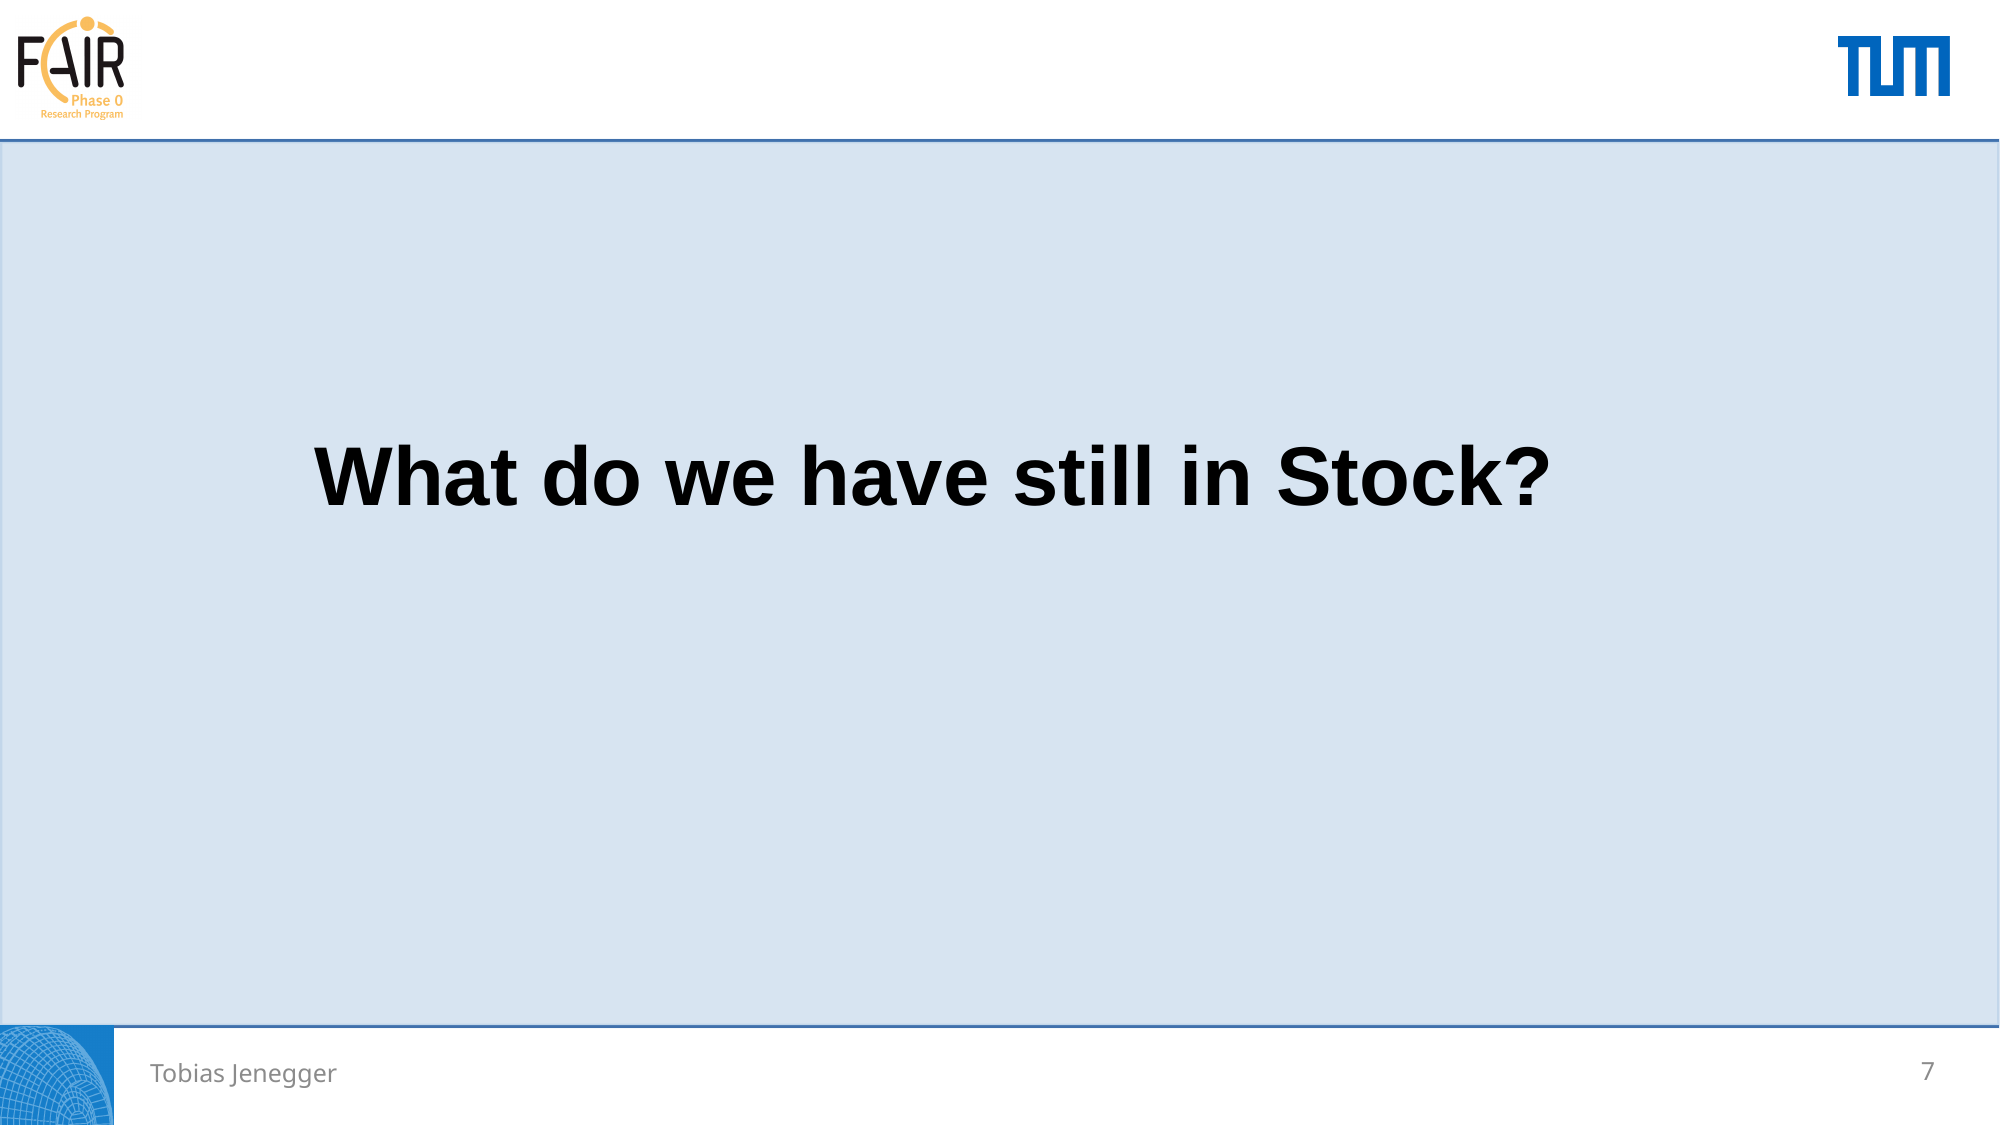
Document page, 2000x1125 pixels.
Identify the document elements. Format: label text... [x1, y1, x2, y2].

picture [1838, 36, 1950, 96]
text_box What do we have still in Stock? [300, 423, 1816, 718]
picture [0, 1025, 114, 1125]
picture [15, 15, 142, 120]
